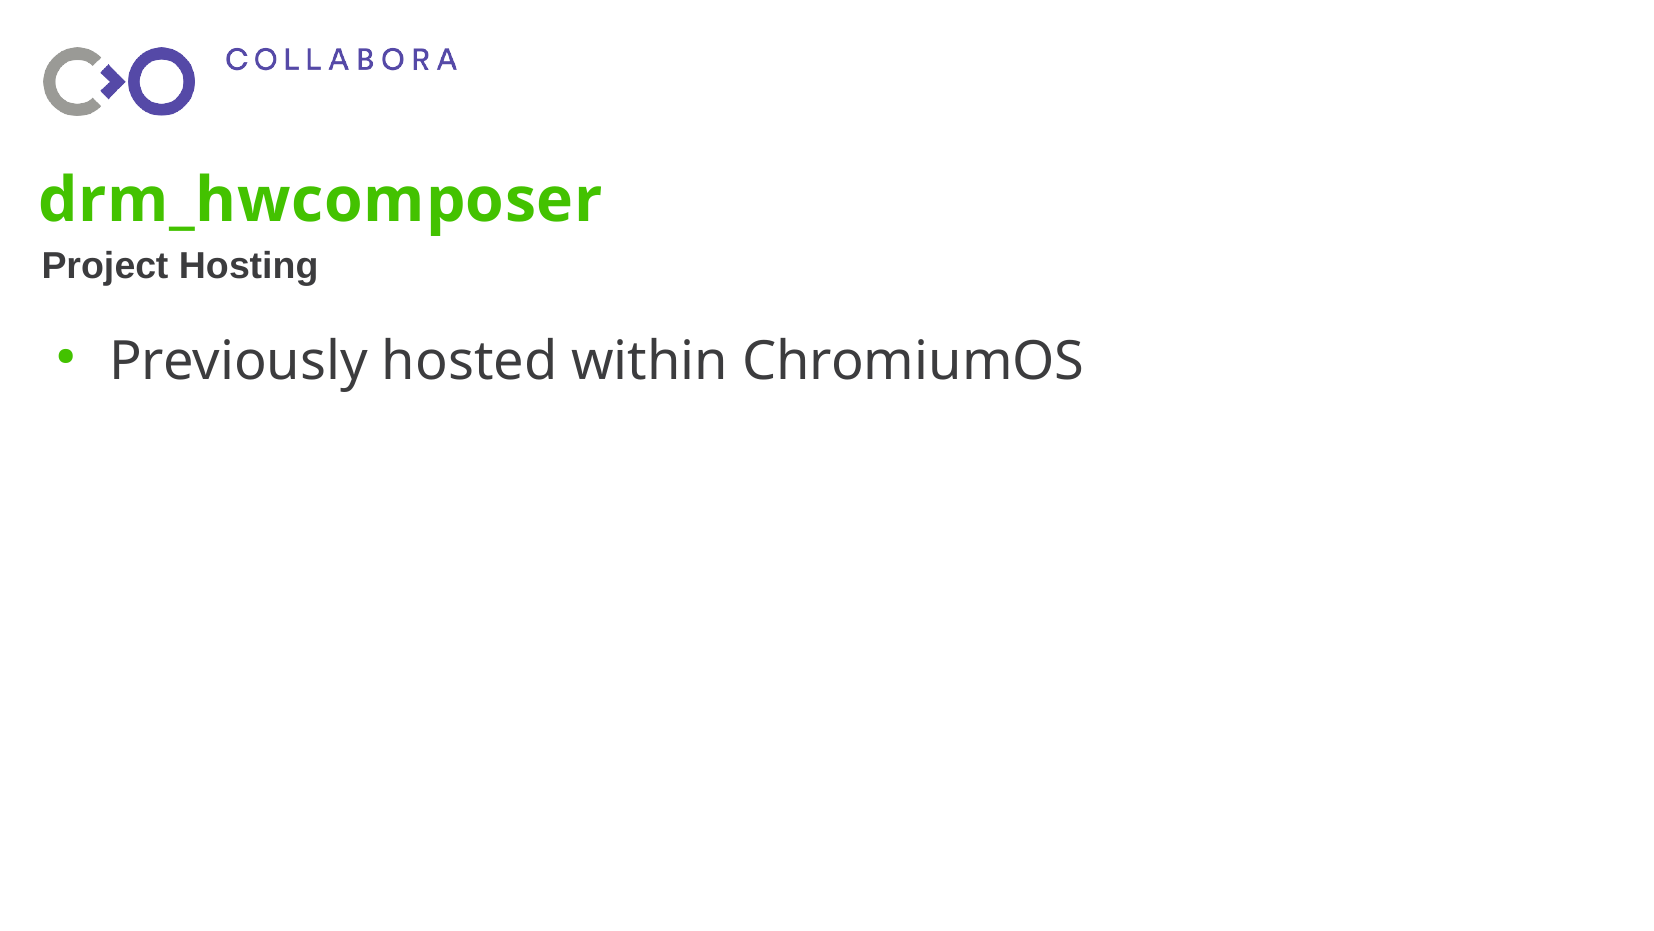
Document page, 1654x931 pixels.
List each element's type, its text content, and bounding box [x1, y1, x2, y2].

picture [43, 47, 457, 116]
title drm_hwcomposer [38, 159, 1614, 216]
list Previously hosted within ChromiumOS [38, 325, 1614, 581]
text_box Project Hosting [41, 240, 1614, 290]
